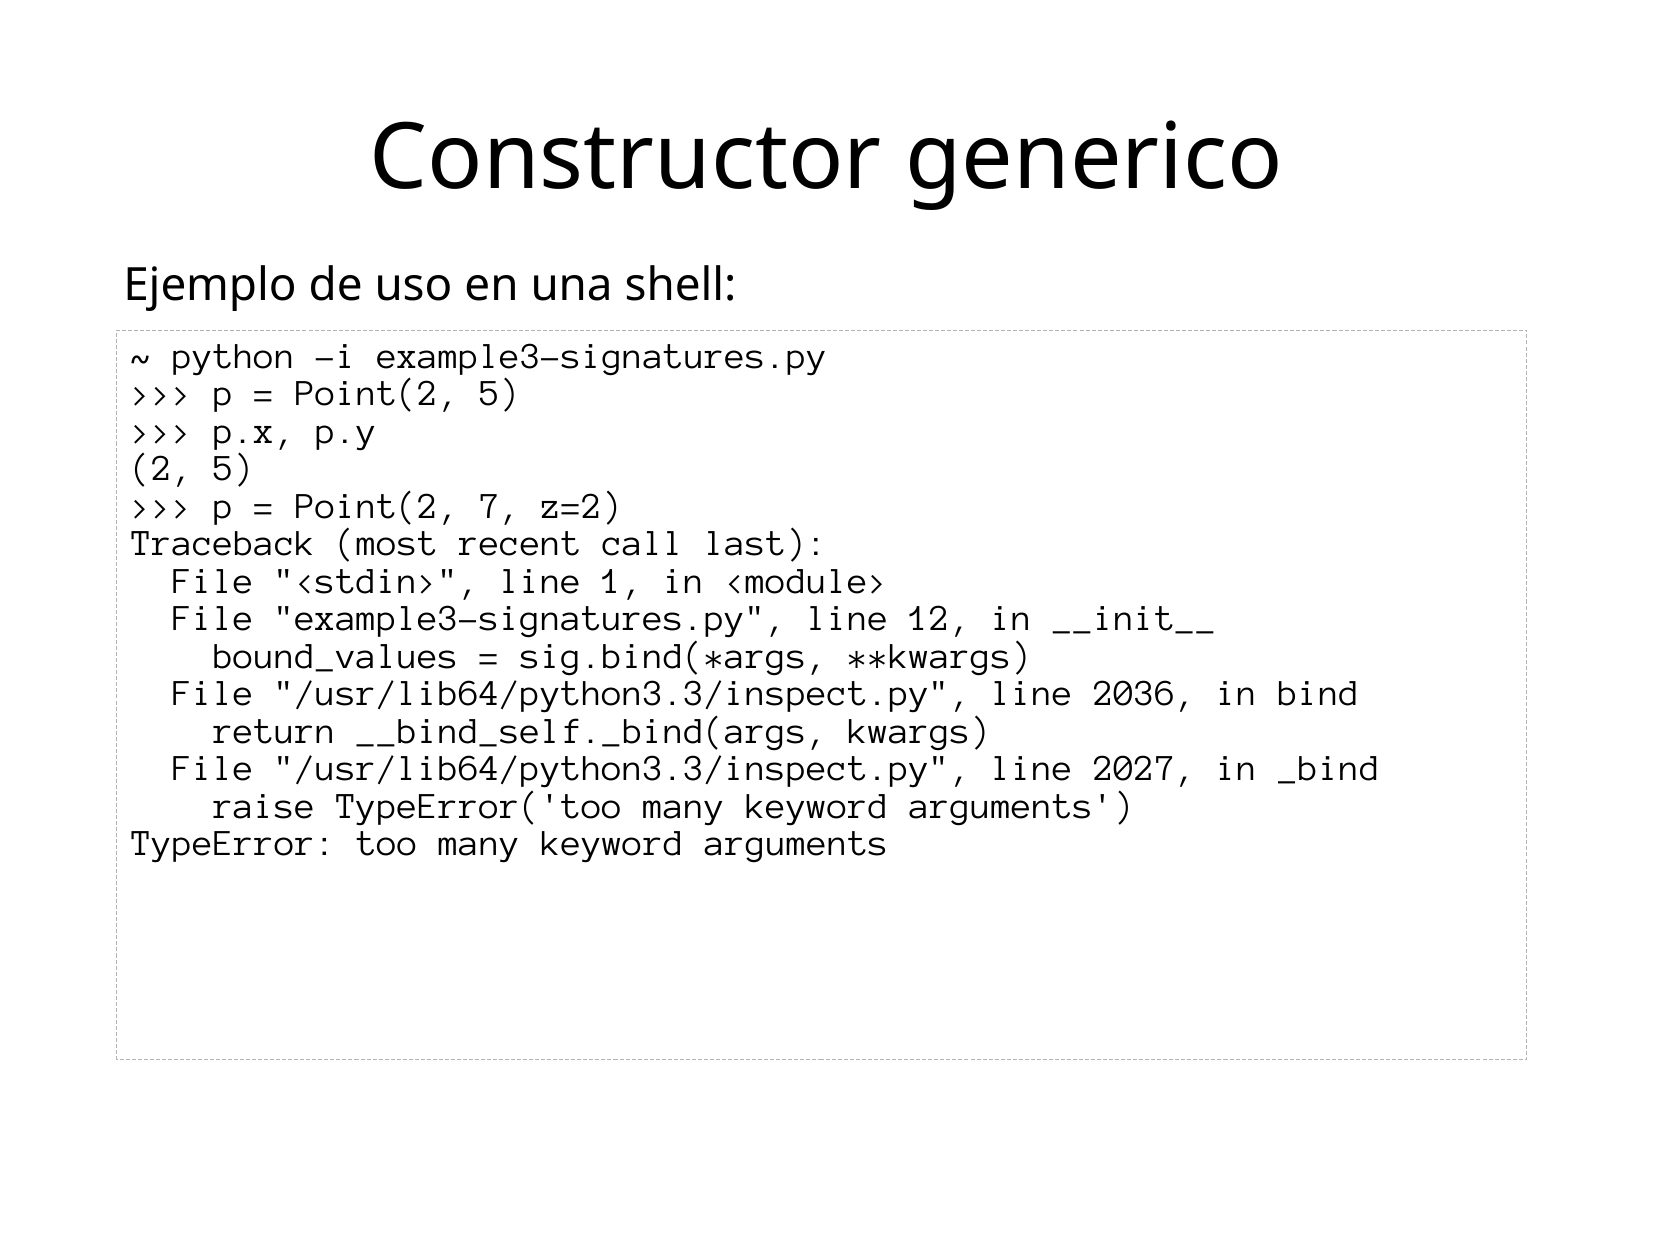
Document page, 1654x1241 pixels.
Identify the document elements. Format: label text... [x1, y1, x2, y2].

text_box ~ python -i example3-signatures.py >>> p = Point(2, 5) >>> p.x, p.y (2, 5) >>> p = Point(2, 7, z=2) Traceback (most recent call last): File "<stdin>", line 1, in <module> File "example3-signatures.py", line 12, in __init__ bound_values = sig.bind(*args, **kwargs) File "/usr/lib64/python3.3/inspect.py", line 2036, in bind return __bind_self._bind(args, kwargs) File "/usr/lib64/python3.3/inspect.py", line 2027, in _bind raise TypeError('too many keyword arguments') TypeError: too many keyword arguments [116, 330, 1527, 870]
title Constructor generico [82, 49, 1571, 257]
text_box Ejemplo de uso en una shell: [108, 244, 1459, 320]
